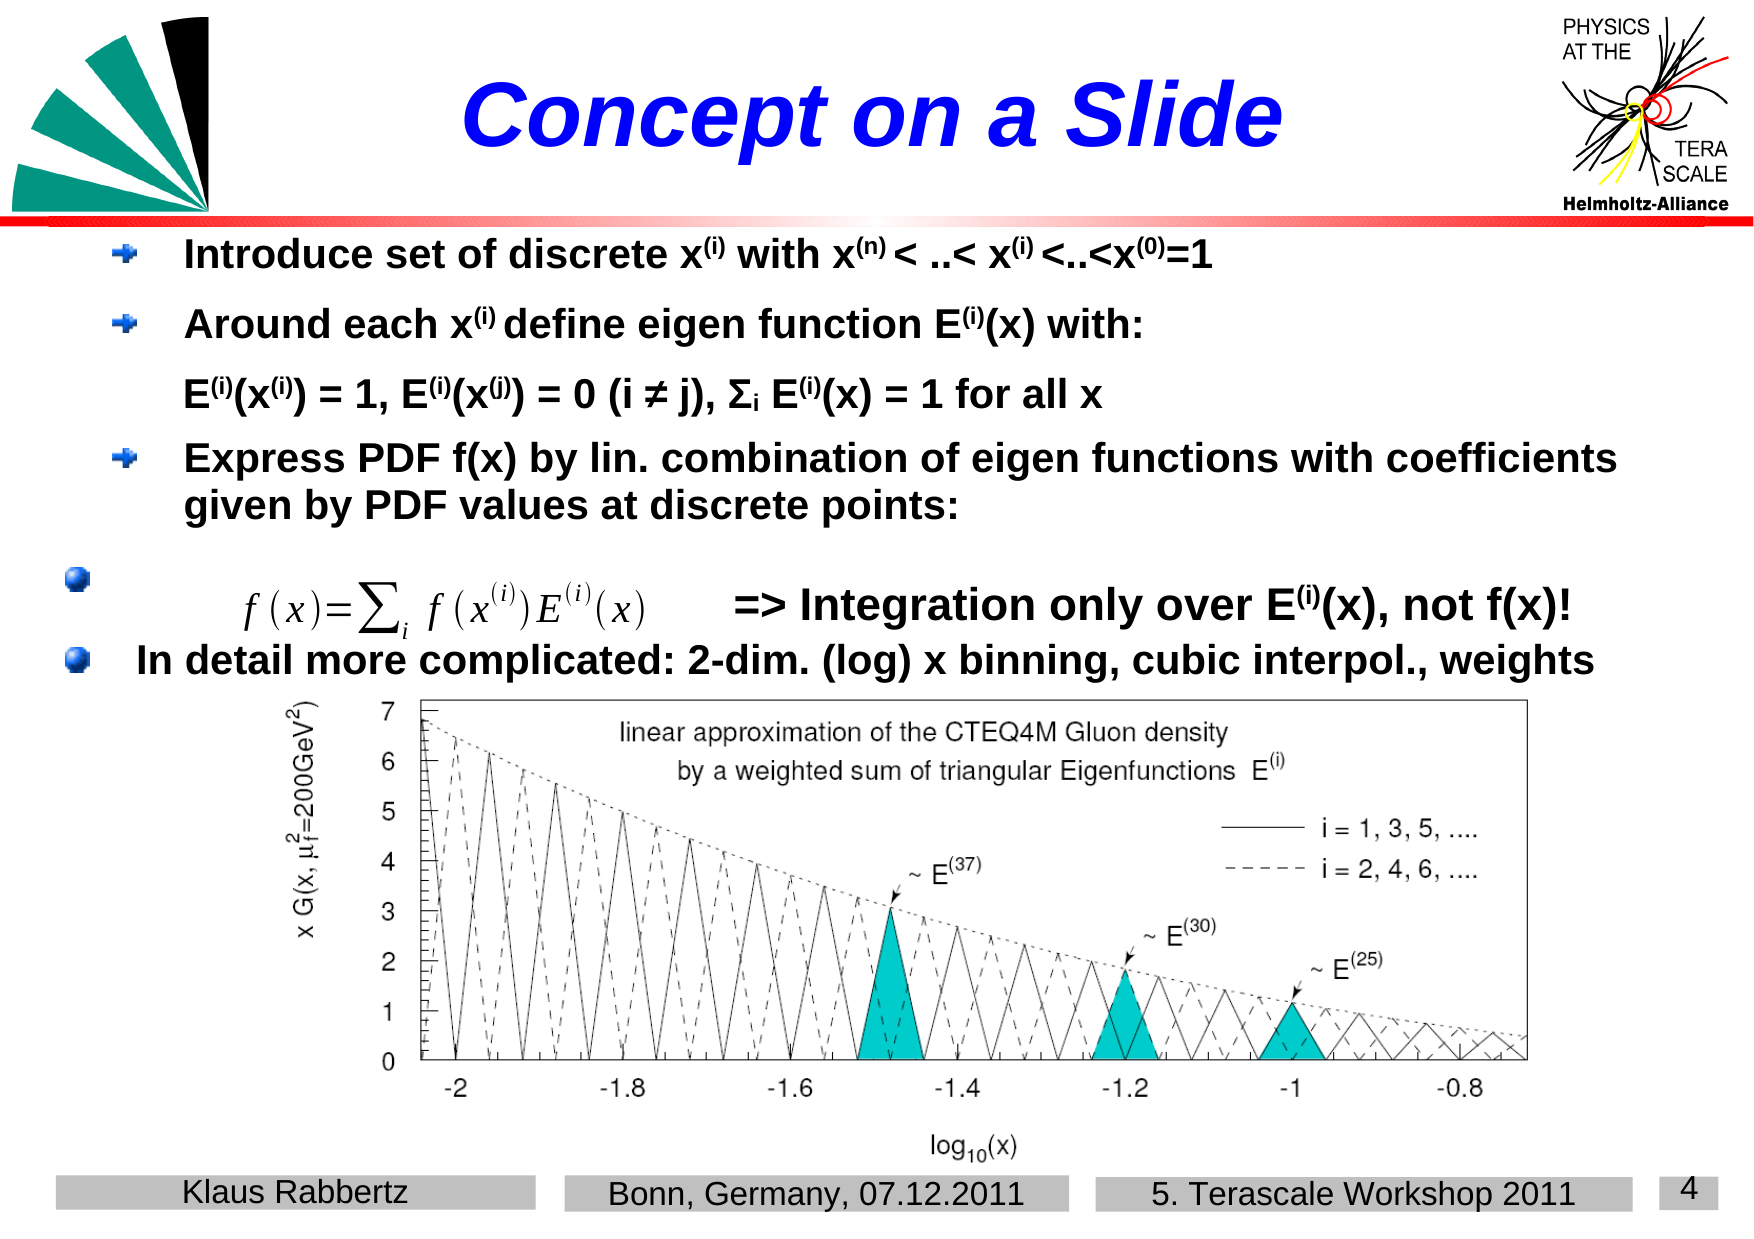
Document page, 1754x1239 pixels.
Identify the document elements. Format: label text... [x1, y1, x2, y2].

picture [273, 709, 1550, 1173]
text_box => Integration only over E(i)(x), not f(x)! [721, 572, 1585, 639]
picture [1546, 9, 1744, 223]
picture [12, 17, 209, 214]
title Concept on a Slide [282, 21, 1566, 183]
list Introduce set of discrete x(i) with x(n) < ..< x(i) <..<x(0)=1 Around each x(i) define eigen function E(i)(x) with: E(i)(x(i)) = 1, E(i)(x(j)) = 0 (i ≠ j), Σi E(i)(x) = 1 for all x Express PDF f(x) by lin. combination of eigen functions with coefficients given by PDF values at discrete points: In detail more complicated: 2-dim. (log) x binning, cubic interpol., weights [53, 230, 1727, 709]
chart [228, 579, 654, 646]
